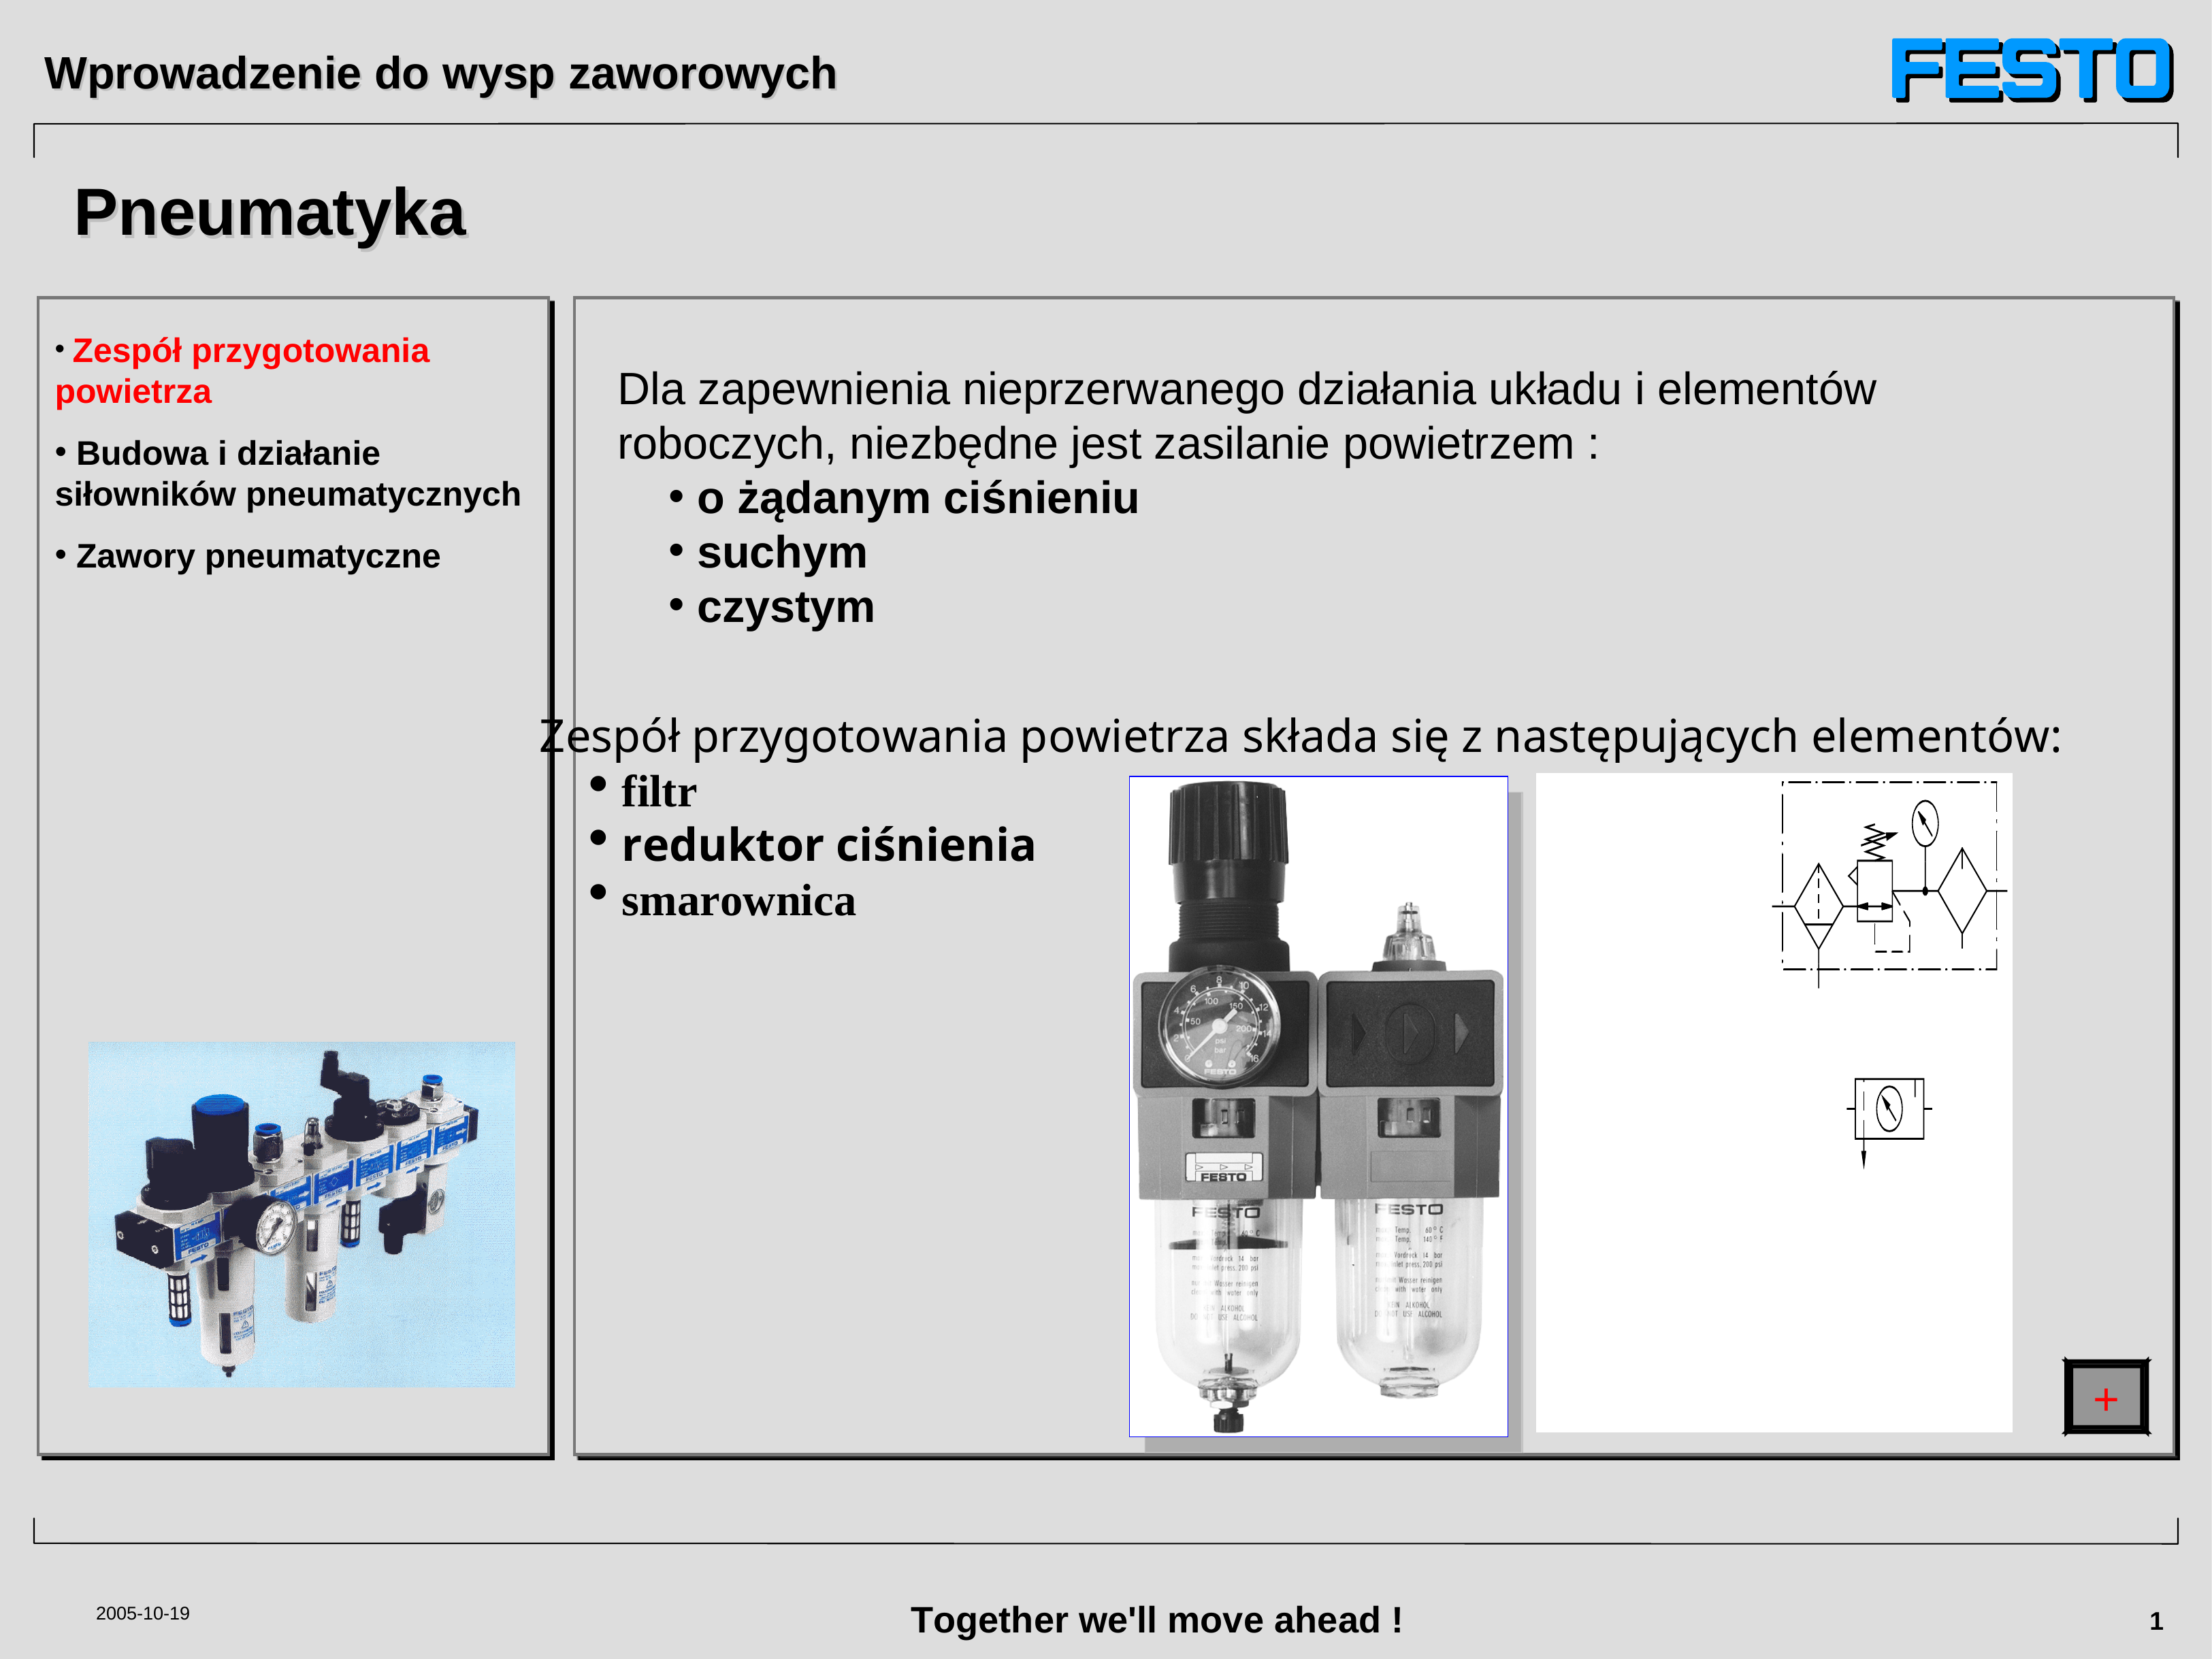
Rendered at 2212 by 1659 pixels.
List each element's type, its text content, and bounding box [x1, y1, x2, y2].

text_box <number> [2057, 1592, 2186, 1648]
text_box + [2072, 1366, 2142, 1427]
text_box 2005-10-19 [74, 1592, 387, 1633]
picture [1130, 776, 1508, 1436]
text_box Together we'll move ahead ! [807, 1592, 1508, 1644]
text_box Zespół przygotowania powietrza Budowa i działanie siłowników pneumatycznych Zawory pneumatyczne [44, 323, 536, 642]
title Pneumatyka [51, 142, 1895, 260]
text_box 2005-10-19 [2067, 1361, 2147, 1366]
text_box Zespół przygotowania powietrza składa się z następujących elementów: filtr reduktor ciśnienia smarownica [530, 702, 2075, 930]
picture [1536, 772, 2013, 1432]
picture [88, 1042, 515, 1388]
text_box Dla zapewnienia nieprzerwanego działania układu i elementów roboczych, niezbędne jest zasilanie powietrzem : o żądanym ciśnieniu suchym czystym [607, 354, 2039, 637]
